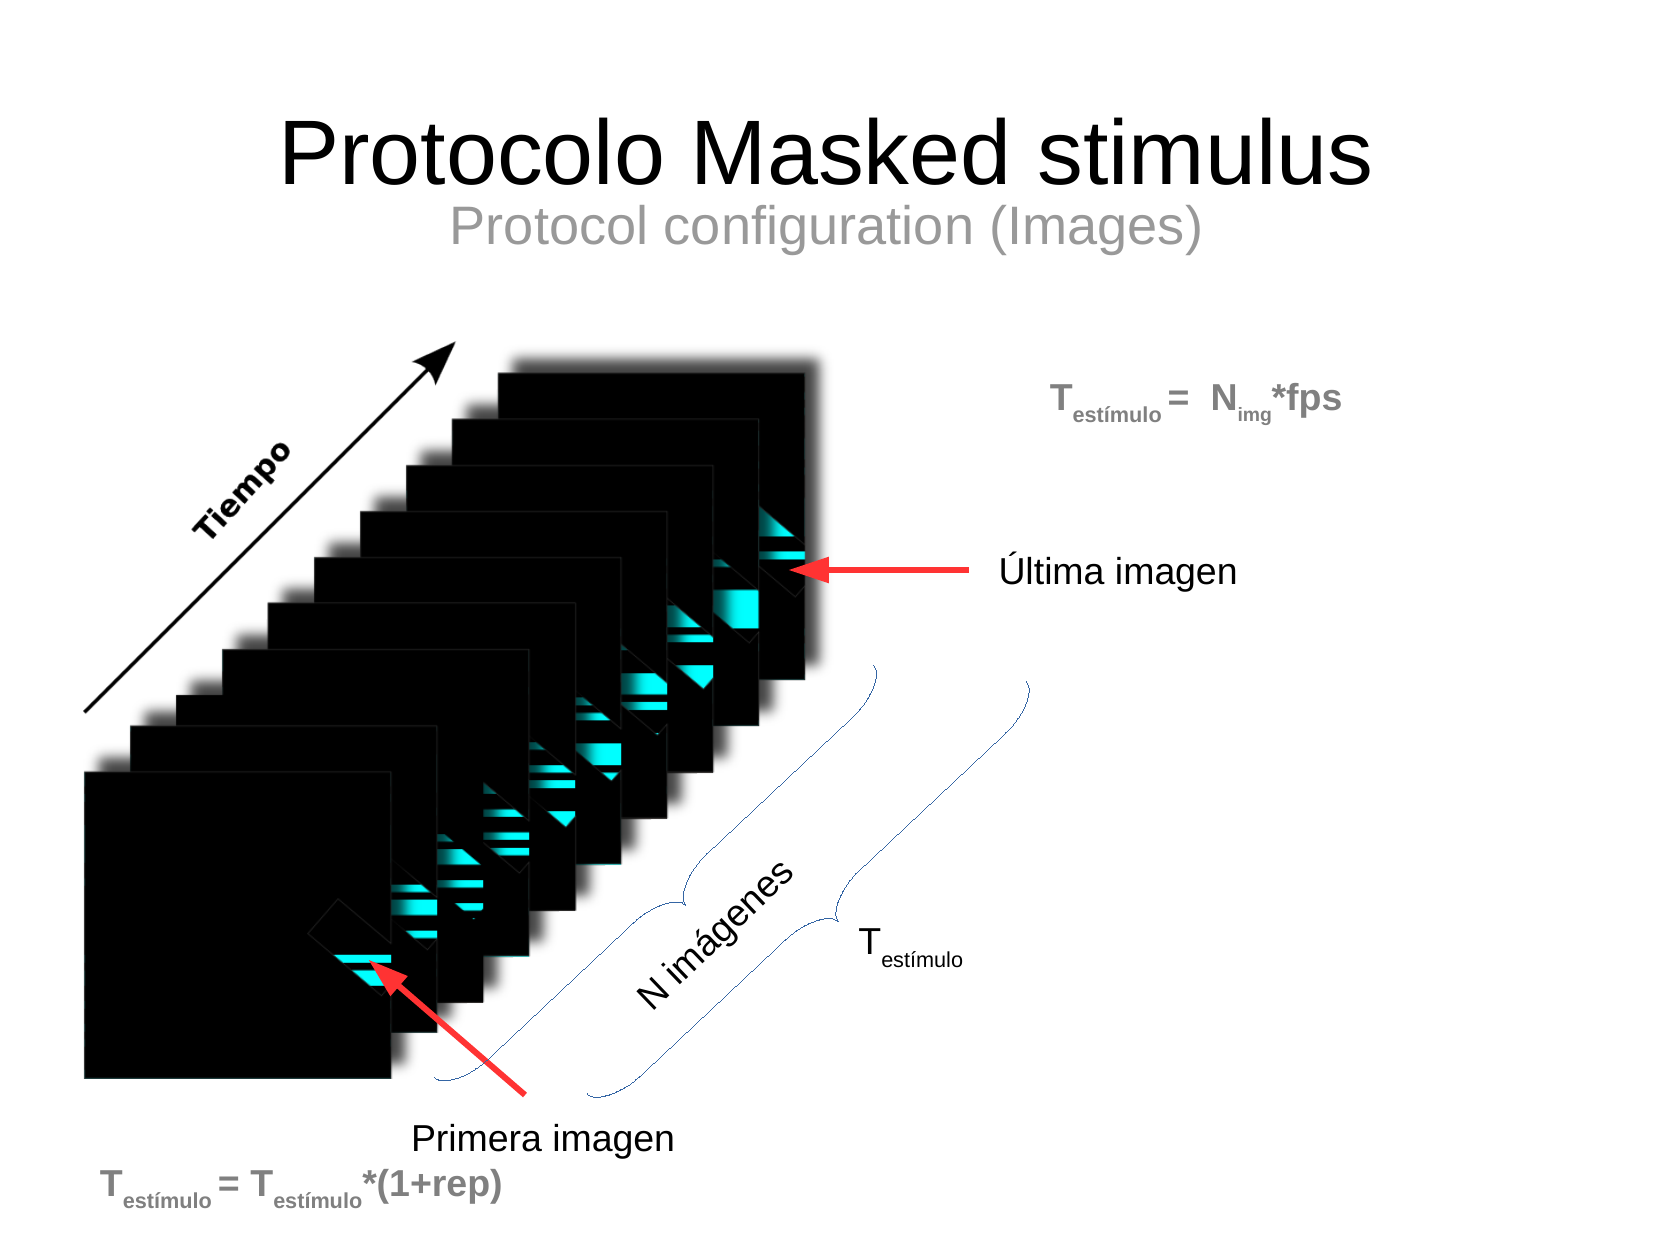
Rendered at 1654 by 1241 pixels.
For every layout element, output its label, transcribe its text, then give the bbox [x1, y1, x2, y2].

text_box Testímulo = Nimg*fps [1035, 369, 1358, 436]
title Protocol configuration (Images) [82, 195, 1571, 257]
title Protocolo Masked stimulus [82, 49, 1571, 195]
text_box Testímulo [843, 913, 978, 980]
picture [83, 340, 834, 1080]
text_box N imágenes [612, 834, 818, 1034]
text_box Última imagen [983, 543, 1253, 601]
text_box Testímulo = Testímulo*(1+rep) [85, 1155, 518, 1221]
text_box Primera imagen [396, 1110, 691, 1167]
